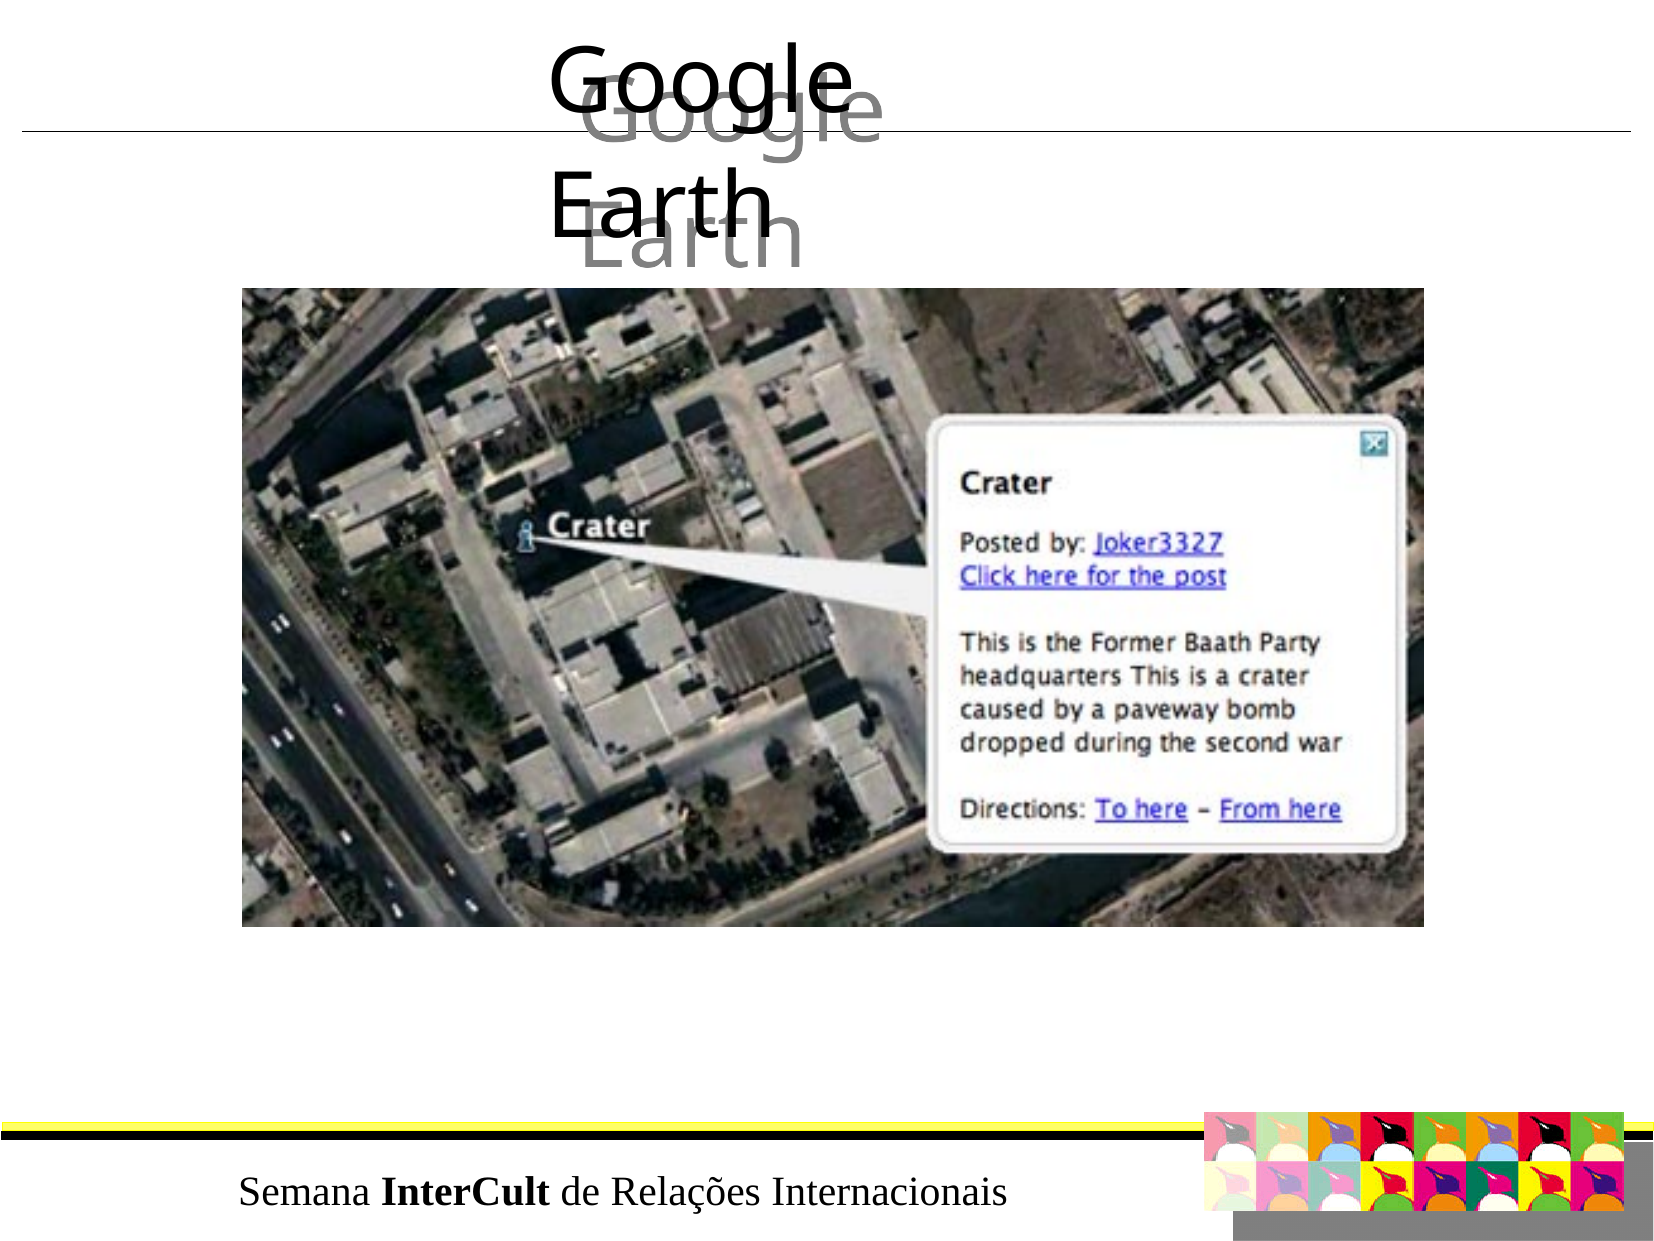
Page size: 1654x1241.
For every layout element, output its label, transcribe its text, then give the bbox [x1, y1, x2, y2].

text_box Semana InterCult de Relações Internacionais [238, 1168, 1009, 1217]
chart [1204, 1112, 1624, 1211]
text_box [1624, 1122, 1654, 1140]
text_box [1, 1122, 1204, 1140]
text_box Google Earth [546, 14, 1068, 125]
picture [242, 288, 1424, 927]
